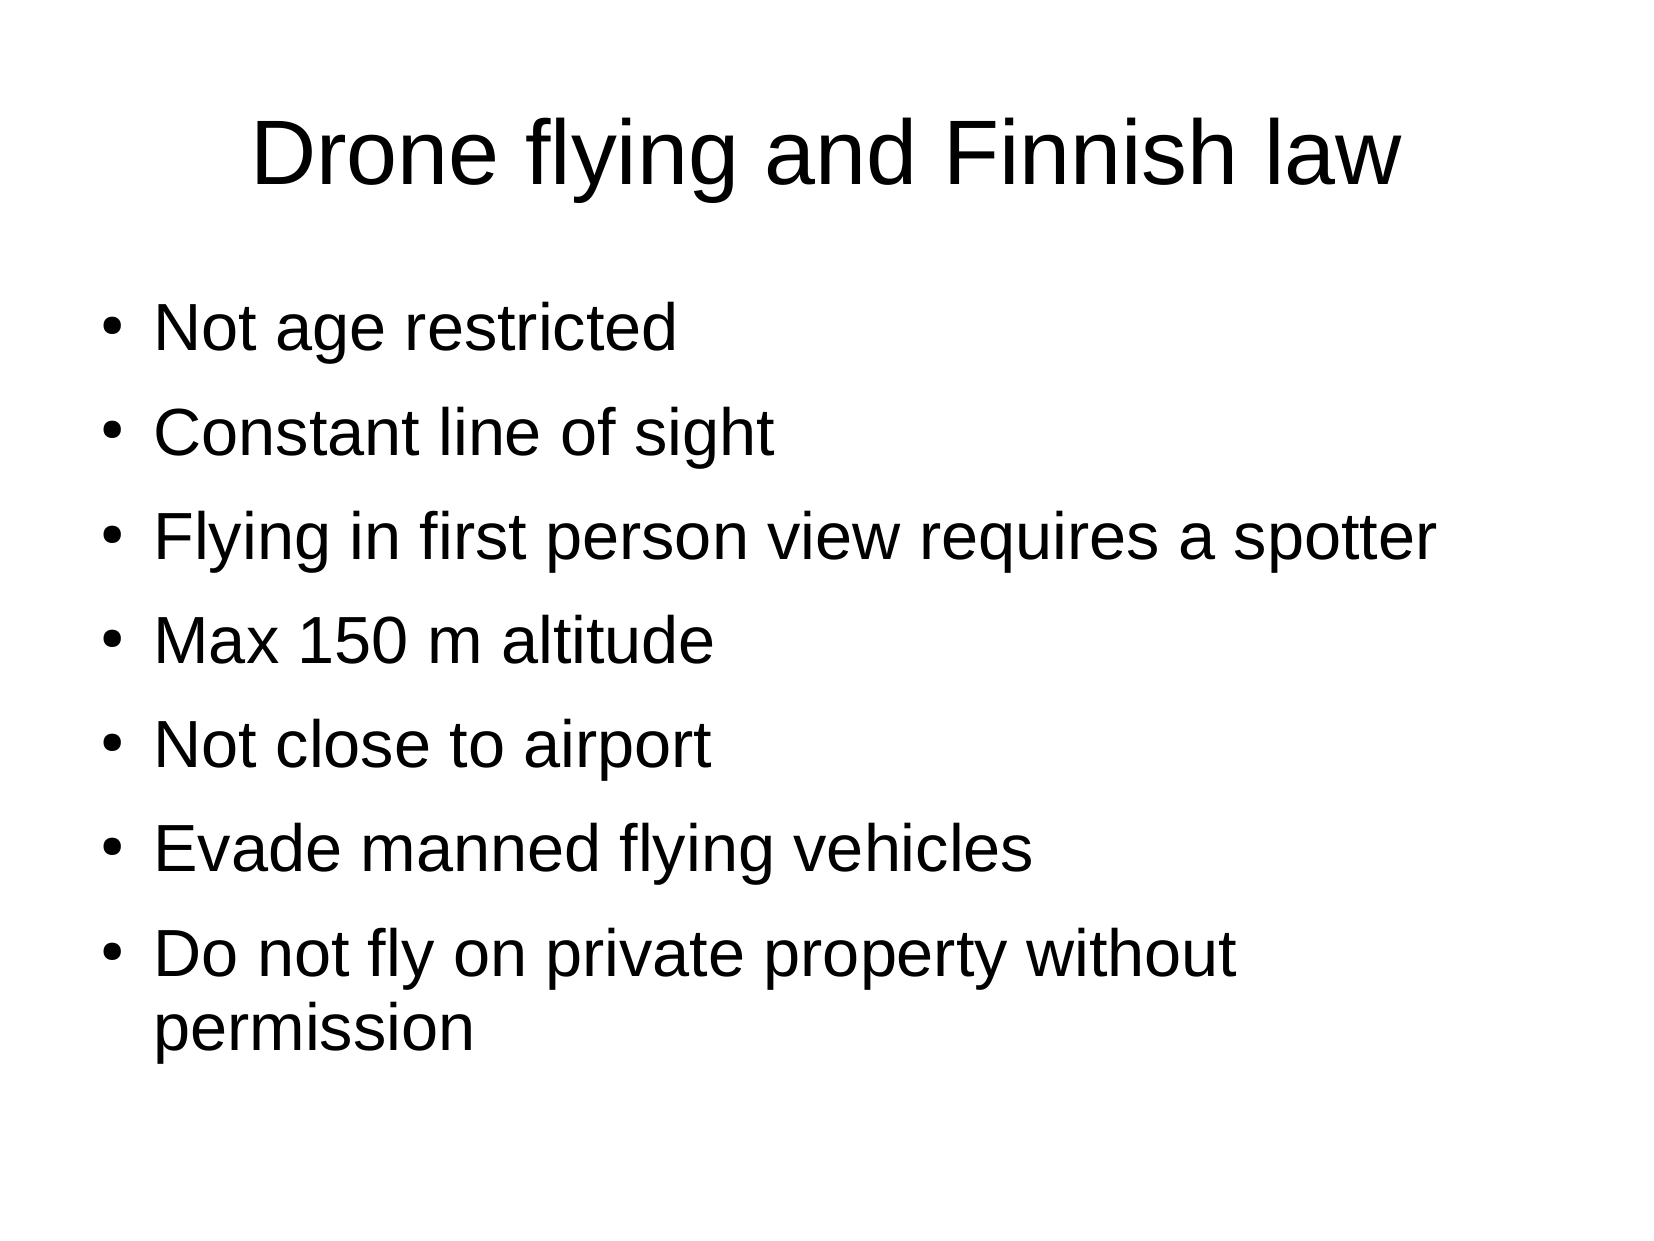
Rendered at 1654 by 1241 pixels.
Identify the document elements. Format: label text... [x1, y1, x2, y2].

list Not age restricted Constant line of sight Flying in first person view requires a spotter Max 150 m altitude Not close to airport Evade manned flying vehicles Do not fly on private property without permission [82, 290, 1571, 1109]
title Drone flying and Finnish law [82, 49, 1571, 257]
